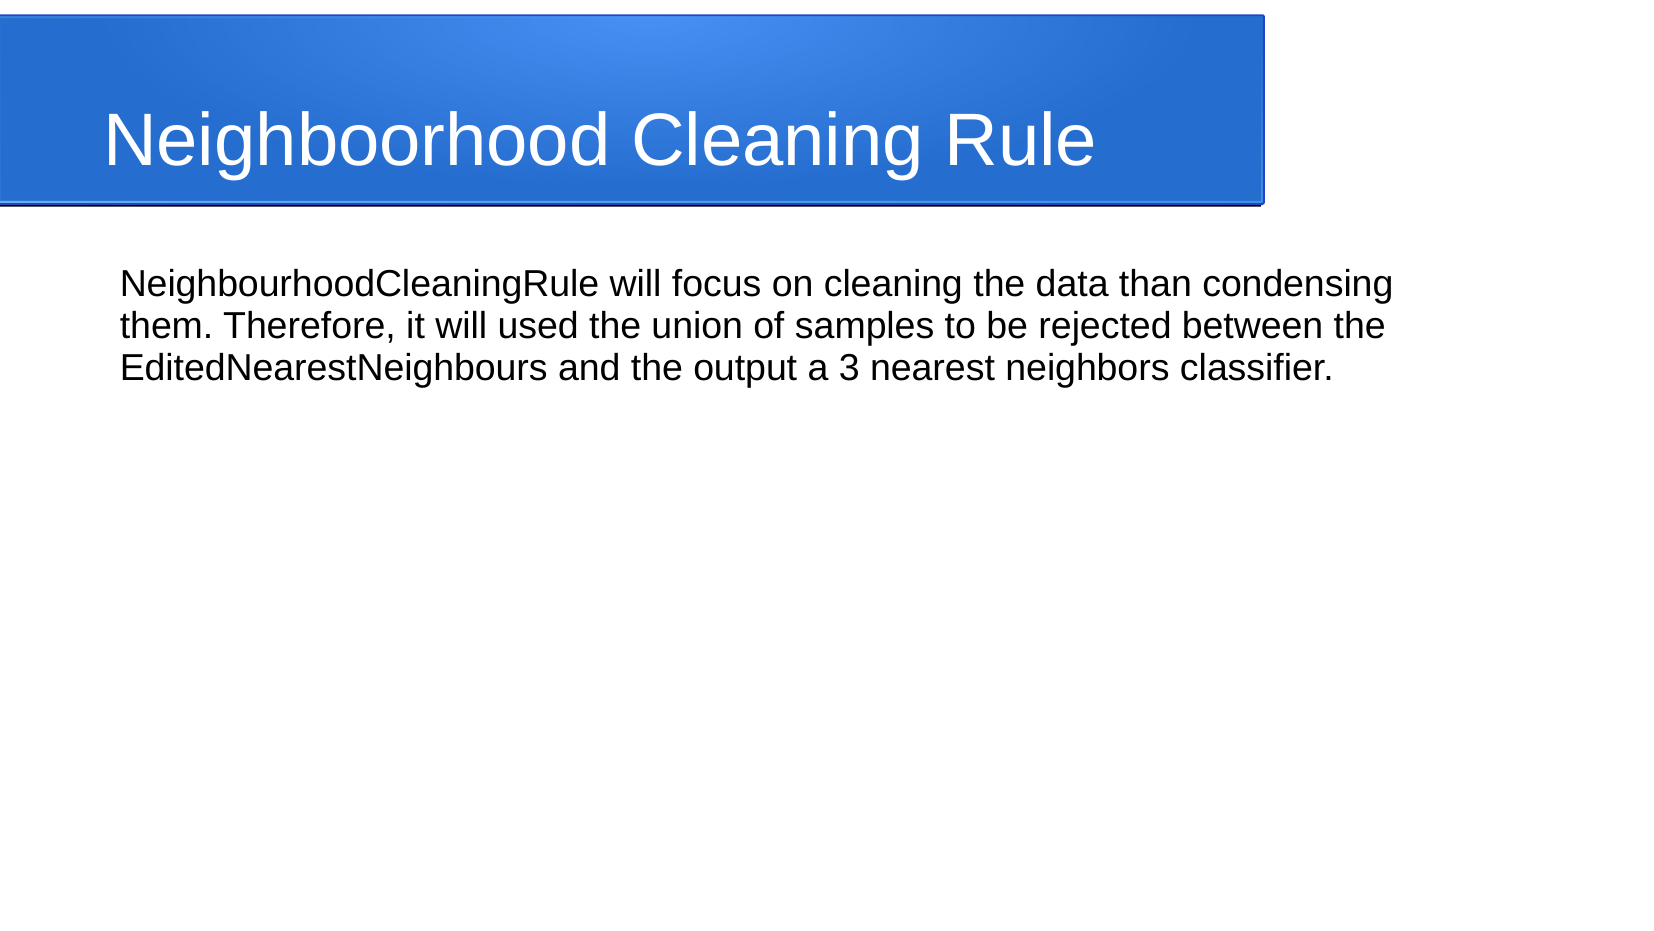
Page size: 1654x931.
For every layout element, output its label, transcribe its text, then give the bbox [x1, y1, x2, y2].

title Neighboorhood Cleaning Rule [82, 15, 1235, 265]
text_box NeighbourhoodCleaningRule will focus on cleaning the data than condensing them. Therefore, it will used the union of samples to be rejected between the EditedNearestNeighbours and the output a 3 nearest neighbors classifier. [105, 255, 1471, 396]
